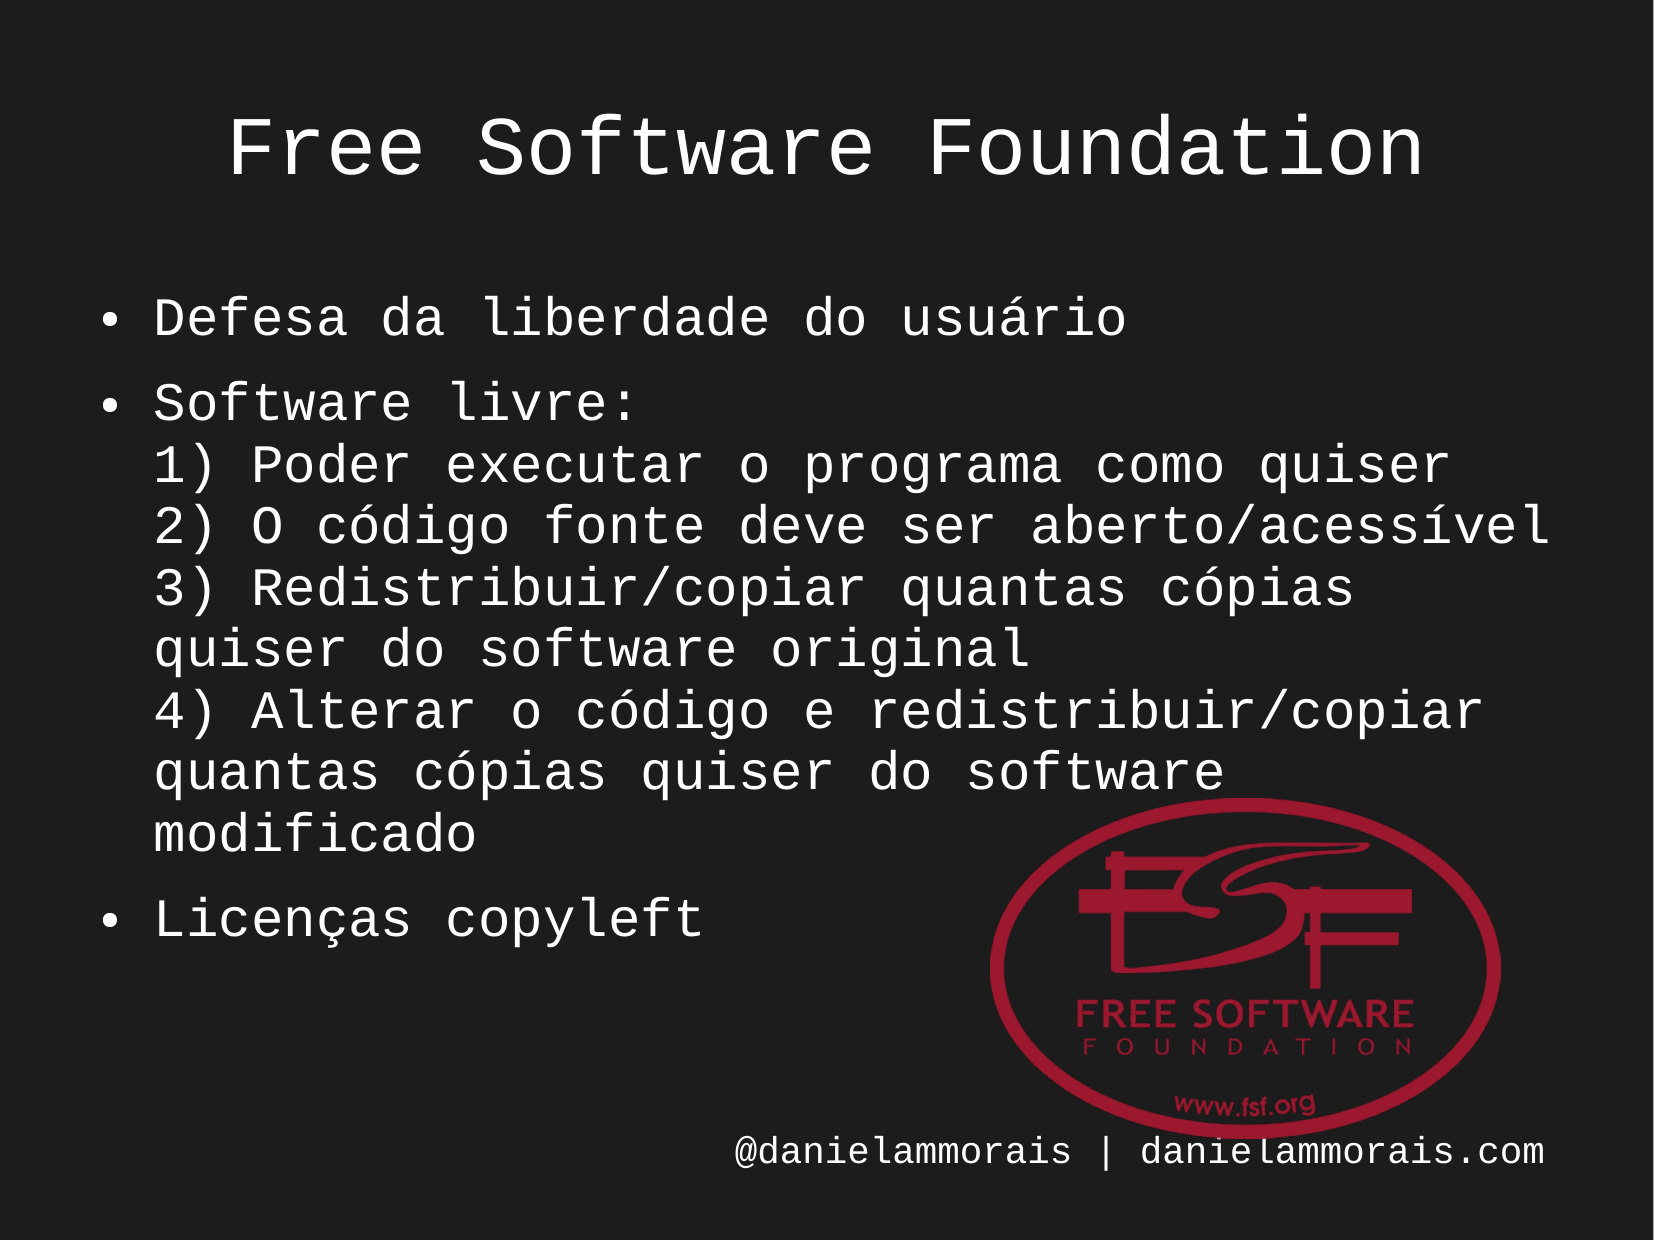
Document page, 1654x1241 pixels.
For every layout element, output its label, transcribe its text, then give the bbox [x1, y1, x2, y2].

list Defesa da liberdade do usuário Software livre: 1) Poder executar o programa como quiser 2) O código fonte deve ser aberto/acessível 3) Redistribuir/copiar quantas cópias quiser do software original 4) Alterar o código e redistribuir/copiar quantas cópias quiser do software modificado Licenças copyleft [82, 290, 1571, 1010]
text_box @danielammorais | danielammorais.com [720, 1125, 1654, 1226]
picture [990, 798, 1501, 1139]
title Free Software Foundation [82, 49, 1571, 257]
